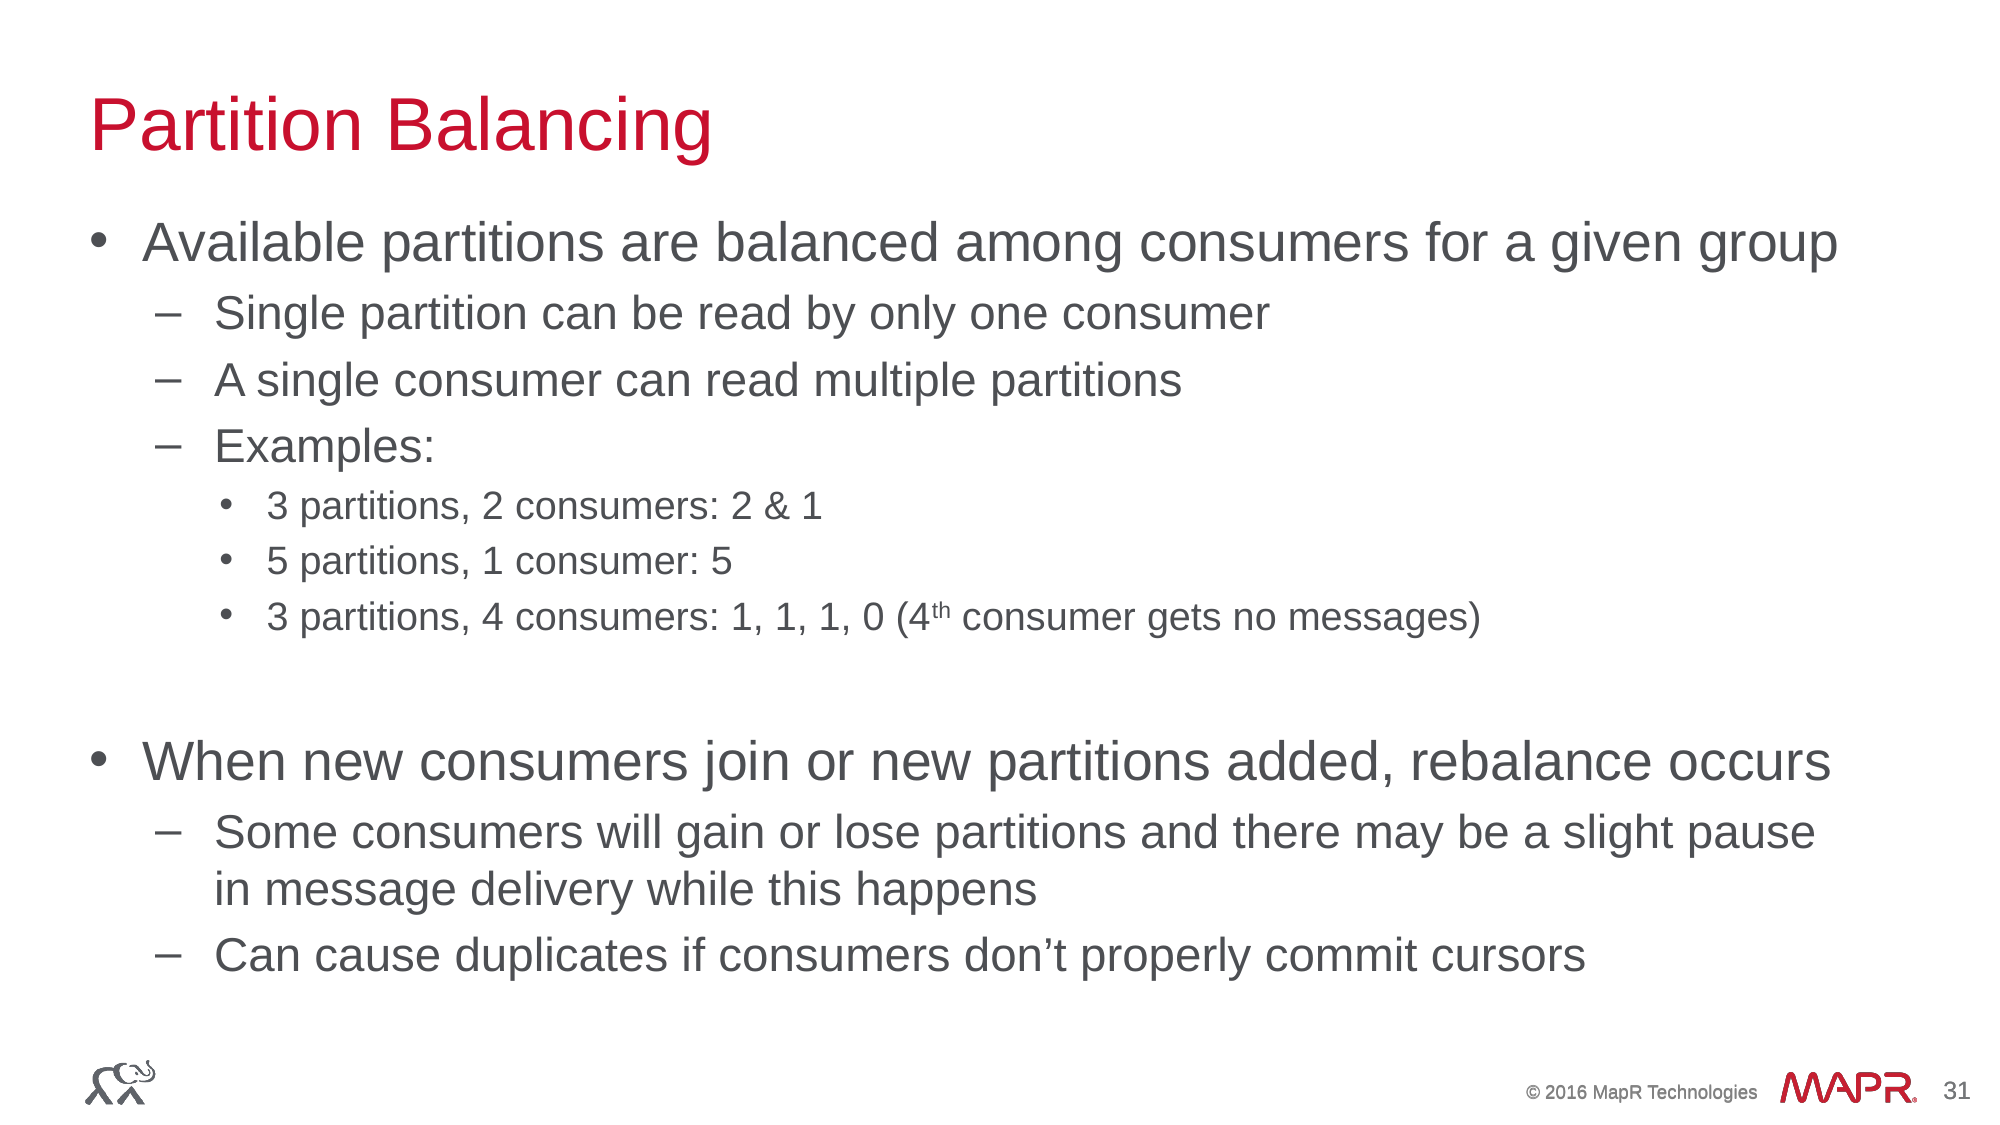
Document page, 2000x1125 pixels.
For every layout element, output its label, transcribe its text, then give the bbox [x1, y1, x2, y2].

picture [75, 1038, 167, 1125]
list Available partitions are balanced among consumers for a given group Single partition can be read by only one consumer A single consumer can read multiple partitions Examples: 3 partitions, 2 consumers: 2 & 1 5 partitions, 1 consumer: 5 3 partitions, 4 consumers: 1, 1, 1, 0 (4th consumer gets no messages) When new consumers join or new partitions added, rebalance occurs Some consumers will gain or lose partitions and there may be a slight pause in message delivery while this happens Can cause duplicates if consumers don’t properly commit cursors [69, 196, 1869, 1005]
title Partition Balancing [69, 45, 1869, 196]
